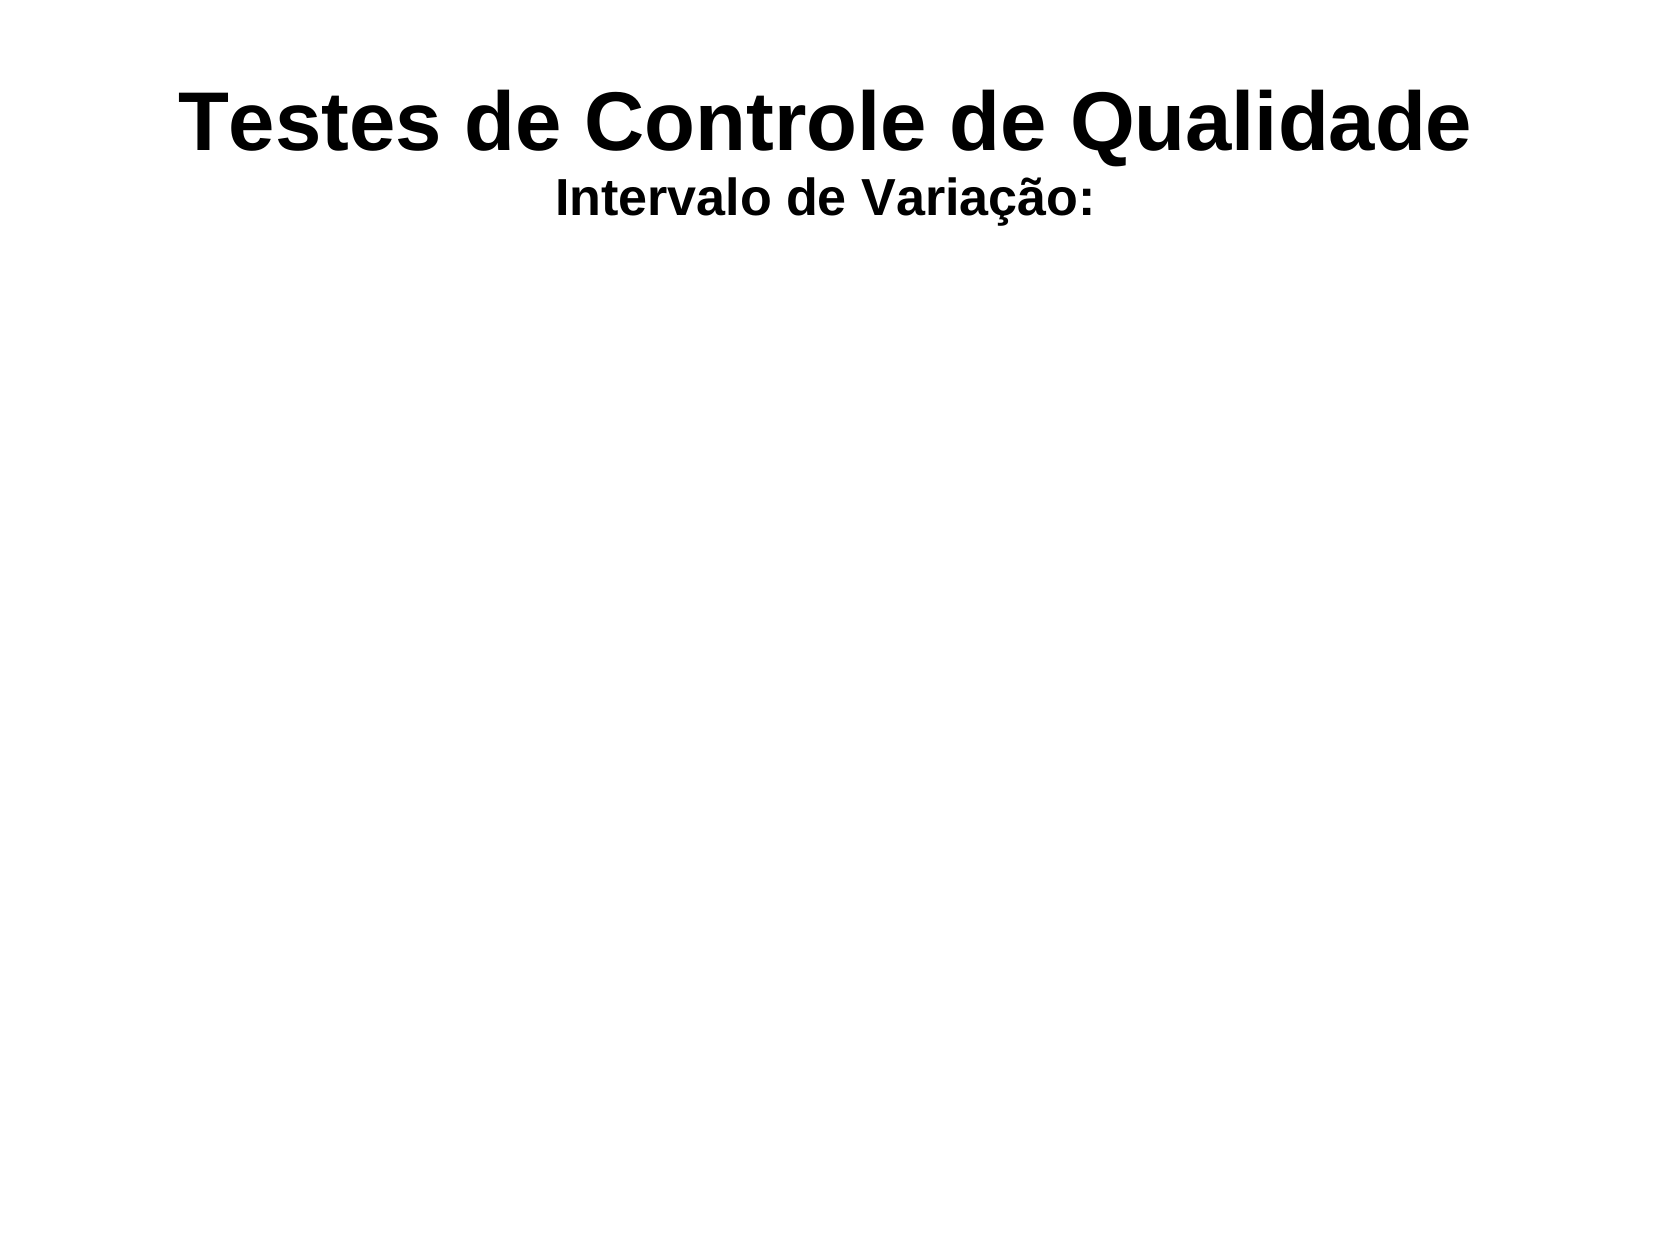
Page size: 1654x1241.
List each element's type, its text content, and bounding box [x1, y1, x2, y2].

title Testes de Controle de Qualidade Intervalo de Variação: [82, 49, 1569, 255]
